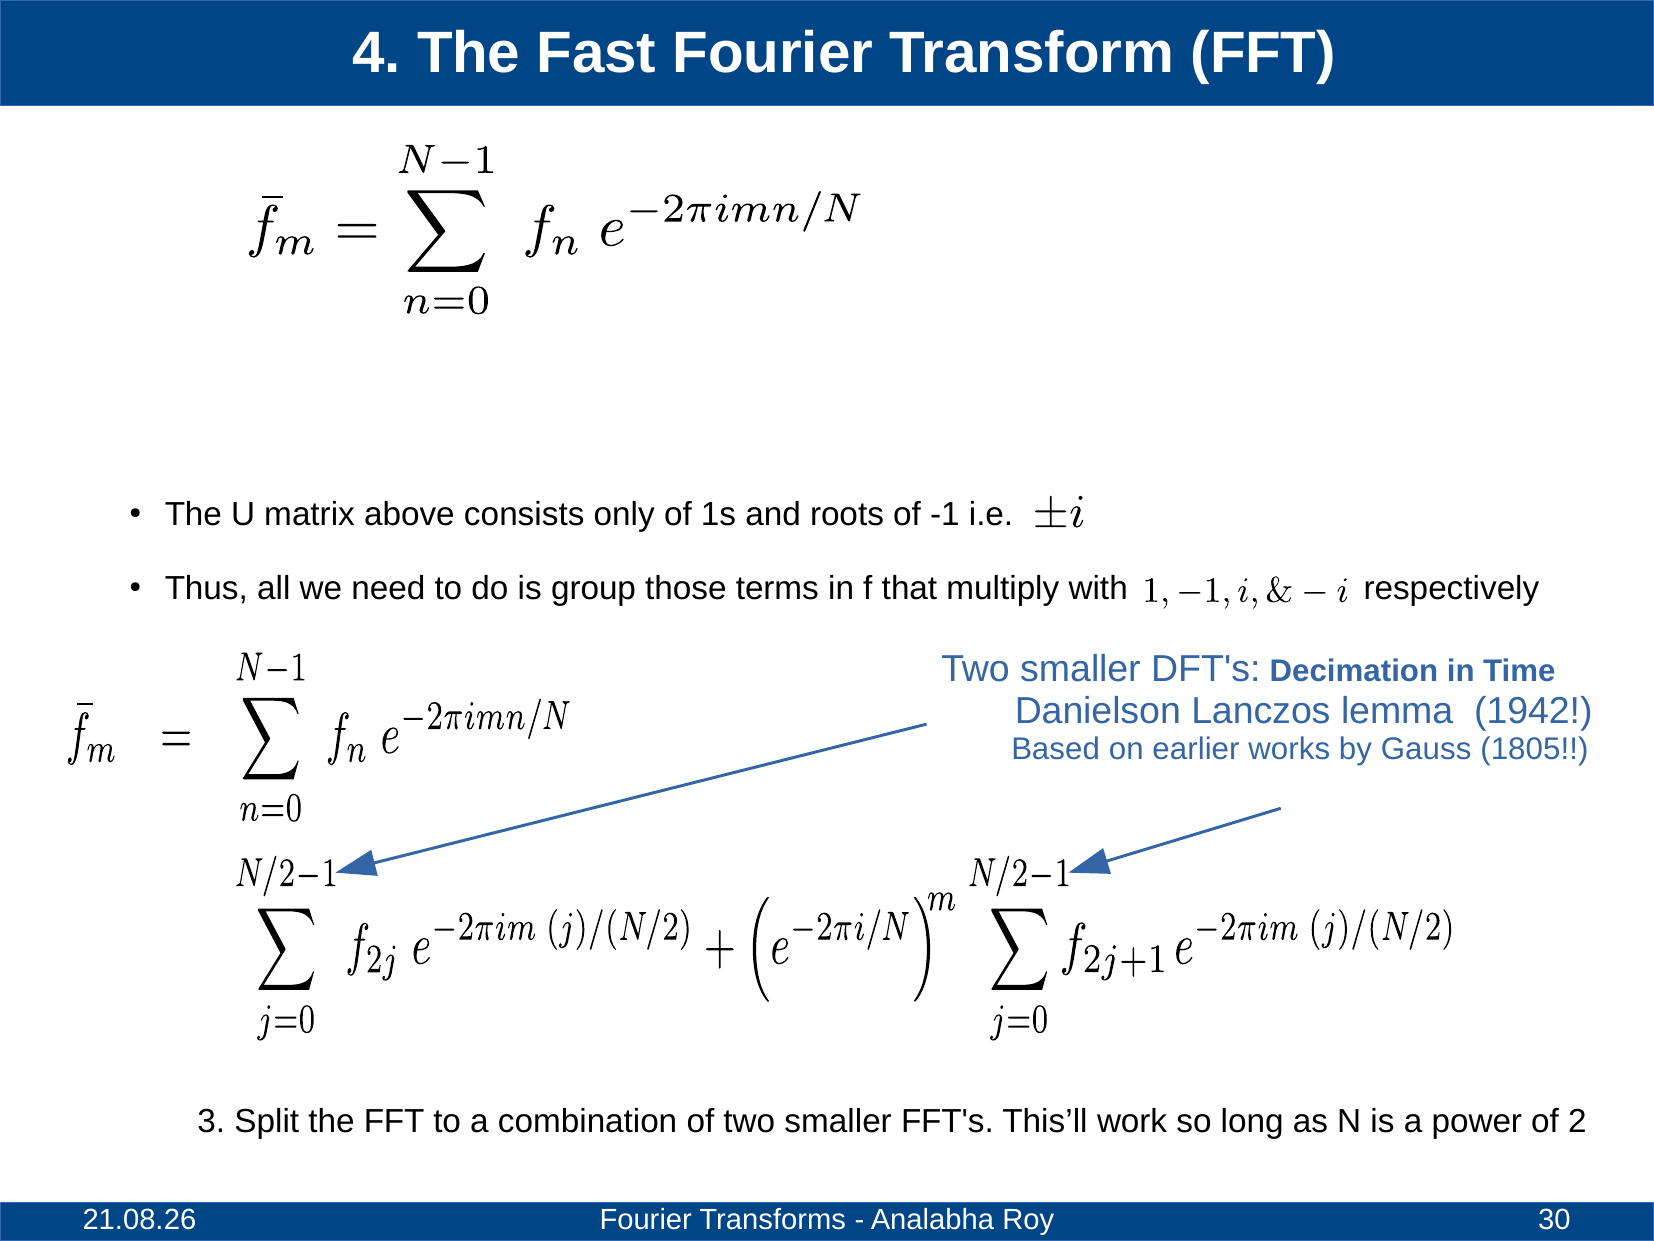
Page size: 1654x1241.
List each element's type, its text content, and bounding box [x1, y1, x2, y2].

text_box [236, 858, 263, 887]
text_box [969, 858, 996, 887]
text_box [1370, 909, 1379, 950]
text_box [298, 874, 319, 878]
text_box [1382, 911, 1409, 940]
text_box [991, 908, 1048, 990]
text_box [87, 743, 115, 763]
text_box [1221, 912, 1235, 940]
text_box [1237, 922, 1256, 941]
text_box [589, 909, 603, 950]
text_box [347, 743, 366, 763]
text_box [1426, 912, 1440, 940]
text_box [280, 859, 294, 887]
text_box [927, 892, 956, 911]
text_box [705, 929, 734, 969]
text_box [1352, 909, 1366, 950]
text_box [367, 945, 381, 973]
text_box [608, 909, 617, 950]
text_box [882, 911, 909, 940]
text_box [508, 921, 536, 941]
text_box 3. Split the FFT to a combination of two smaller FFT's. This’ll work so long as N is a power of 2 [182, 1095, 1605, 1148]
text_box [459, 912, 473, 940]
text_box [257, 1014, 270, 1041]
text_box [1142, 576, 1349, 609]
text_box The U matrix above consists only of 1s and roots of -1 i.e. Thus, all we need to do is group those terms in f that multiply with respectively [114, 488, 1555, 654]
text_box [465, 711, 475, 730]
text_box [528, 698, 541, 740]
text_box [543, 701, 570, 730]
text_box [1409, 909, 1423, 950]
text_box [245, 144, 863, 315]
text_box [1057, 859, 1069, 887]
text_box [647, 909, 661, 950]
text_box [428, 701, 442, 730]
text_box [382, 727, 399, 754]
text_box [67, 712, 89, 766]
title 4. The Fast Fourier Transform (FFT) [0, 0, 1654, 106]
text_box [1311, 909, 1320, 950]
text_box [347, 922, 369, 976]
text_box [242, 697, 299, 780]
text_box [382, 954, 395, 981]
text_box [680, 909, 689, 950]
text_box [558, 921, 571, 949]
text_box [1013, 859, 1027, 887]
text_box [576, 909, 585, 950]
text_box [258, 908, 315, 990]
text_box [1443, 909, 1452, 950]
text_box [1270, 921, 1298, 941]
text_box [817, 912, 831, 940]
text_box [913, 896, 931, 1002]
text_box [324, 859, 336, 887]
text_box [162, 742, 191, 746]
text_box [619, 911, 647, 940]
text_box [236, 652, 263, 681]
text_box [413, 937, 430, 965]
text_box [287, 793, 301, 822]
text_box [444, 711, 462, 730]
text_box [990, 1014, 1003, 1041]
text_box [772, 937, 789, 965]
text_box [475, 922, 493, 941]
text_box [293, 653, 305, 681]
text_box [867, 909, 881, 950]
text_box [996, 855, 1010, 897]
text_box [327, 712, 349, 766]
text_box [1031, 874, 1052, 878]
text_box [496, 921, 506, 941]
text_box [1059, 922, 1167, 981]
text_box [854, 921, 864, 941]
text_box [300, 1005, 314, 1034]
text_box [240, 802, 259, 822]
text_box [752, 896, 769, 1002]
text_box [1321, 921, 1334, 949]
text_box [549, 909, 558, 950]
text_box Two smaller DFT's: Decimation in Time Danielson Lanczos lemma (1942!) Based on earlier works by Gauss (1805!!) [926, 640, 1636, 809]
text_box [1033, 1005, 1047, 1034]
text_box [1339, 909, 1347, 950]
text_box [1176, 937, 1193, 965]
text_box [834, 922, 852, 941]
text_box [476, 711, 505, 730]
text_box [663, 912, 678, 940]
text_box [506, 711, 525, 730]
text_box [263, 855, 277, 897]
text_box [1032, 495, 1086, 532]
text_box [1258, 921, 1268, 941]
